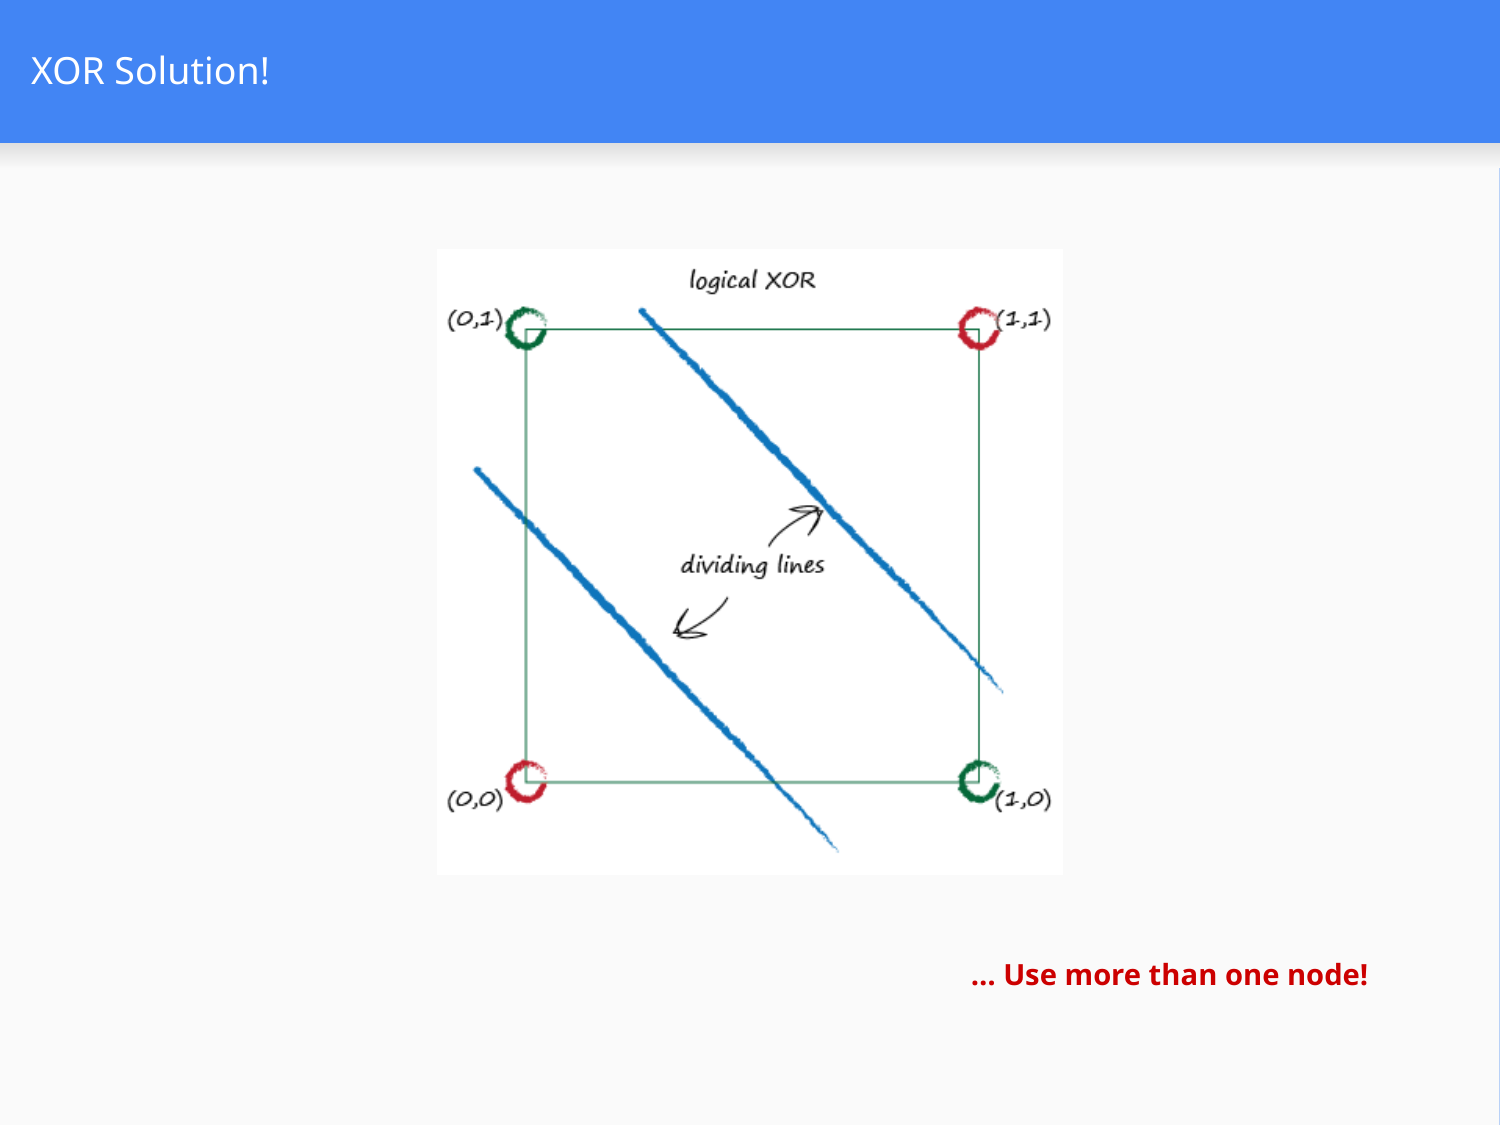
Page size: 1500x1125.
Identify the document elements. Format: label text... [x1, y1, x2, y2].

text_box … Use more than one node! [918, 920, 1421, 1027]
title XOR Solution! [16, 3, 1464, 136]
picture [437, 249, 1063, 875]
